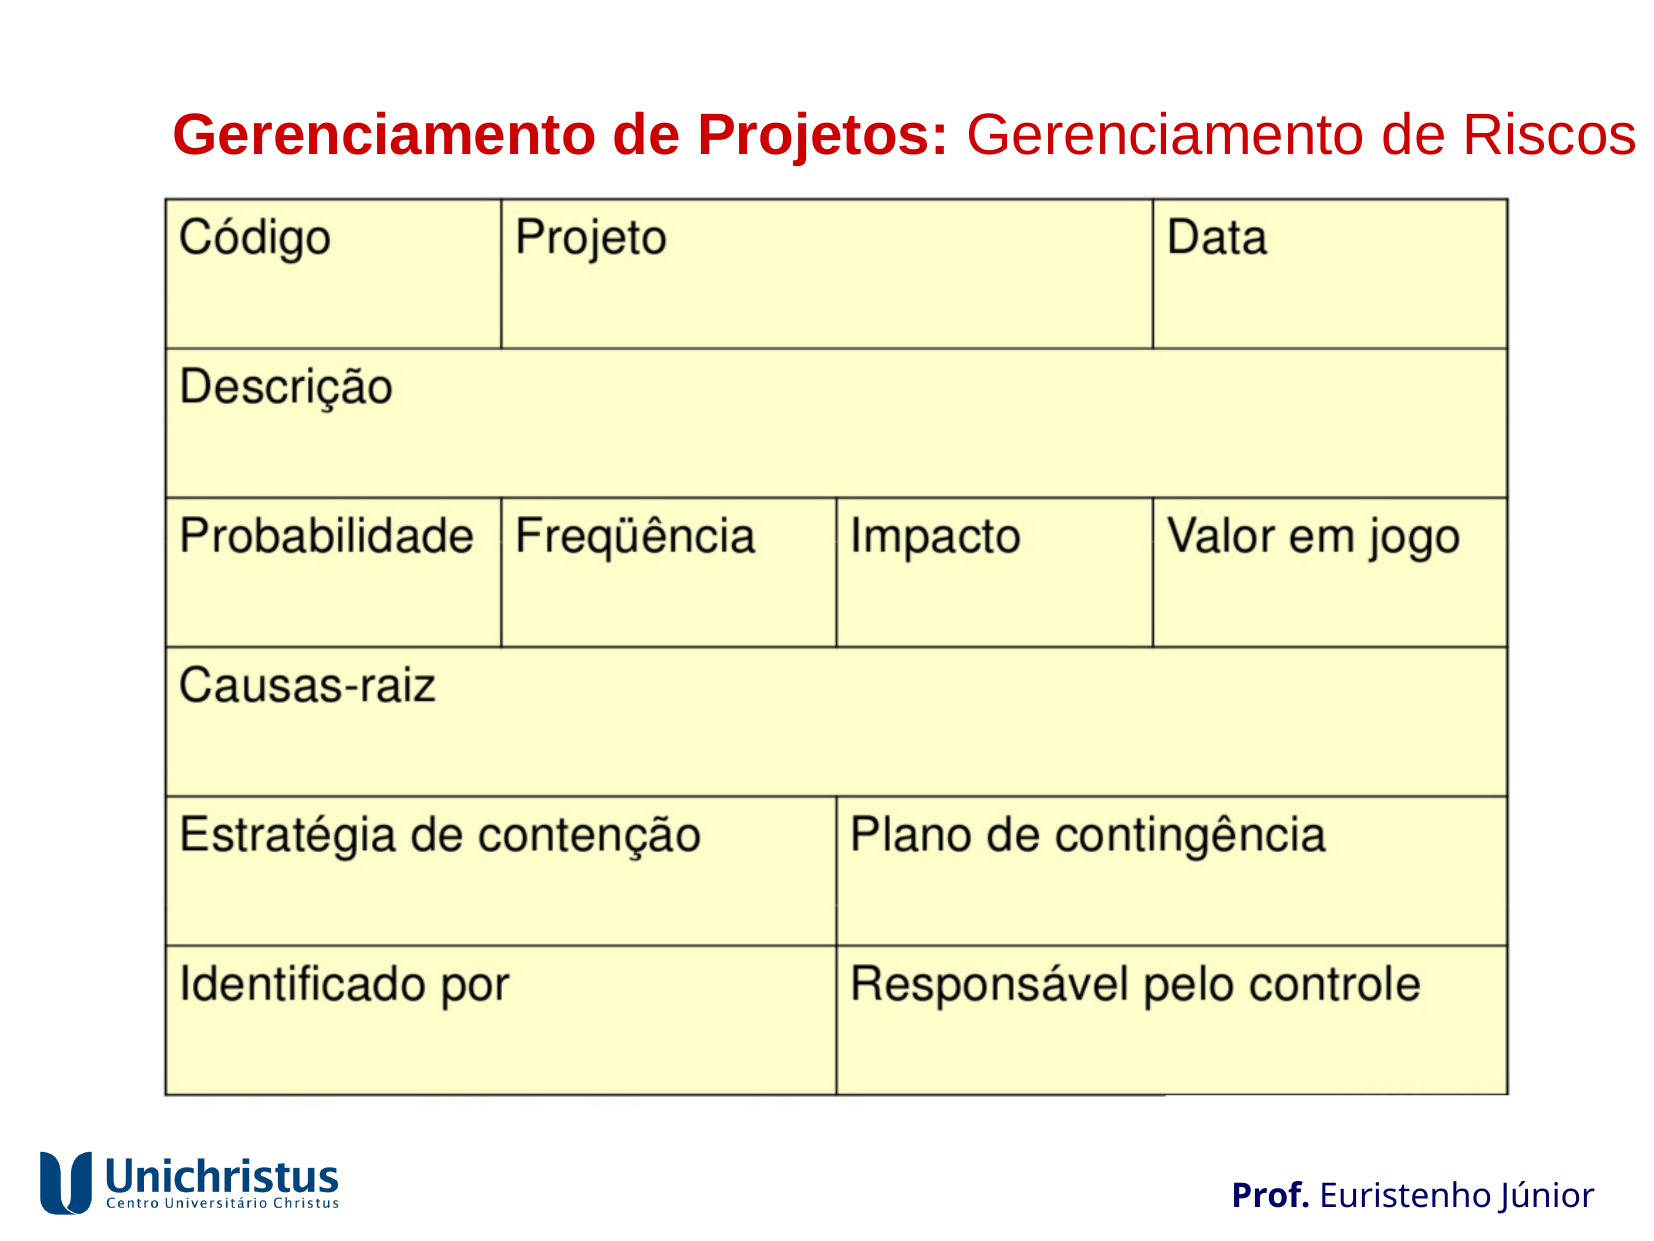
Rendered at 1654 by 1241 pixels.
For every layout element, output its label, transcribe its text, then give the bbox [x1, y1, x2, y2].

text_box Prof. Euristenho Júnior [1216, 1163, 1654, 1224]
text_box Gerenciamento de Projetos: Gerenciamento de Riscos [157, 94, 1654, 175]
picture [35, 1148, 343, 1217]
picture [155, 185, 1524, 1111]
